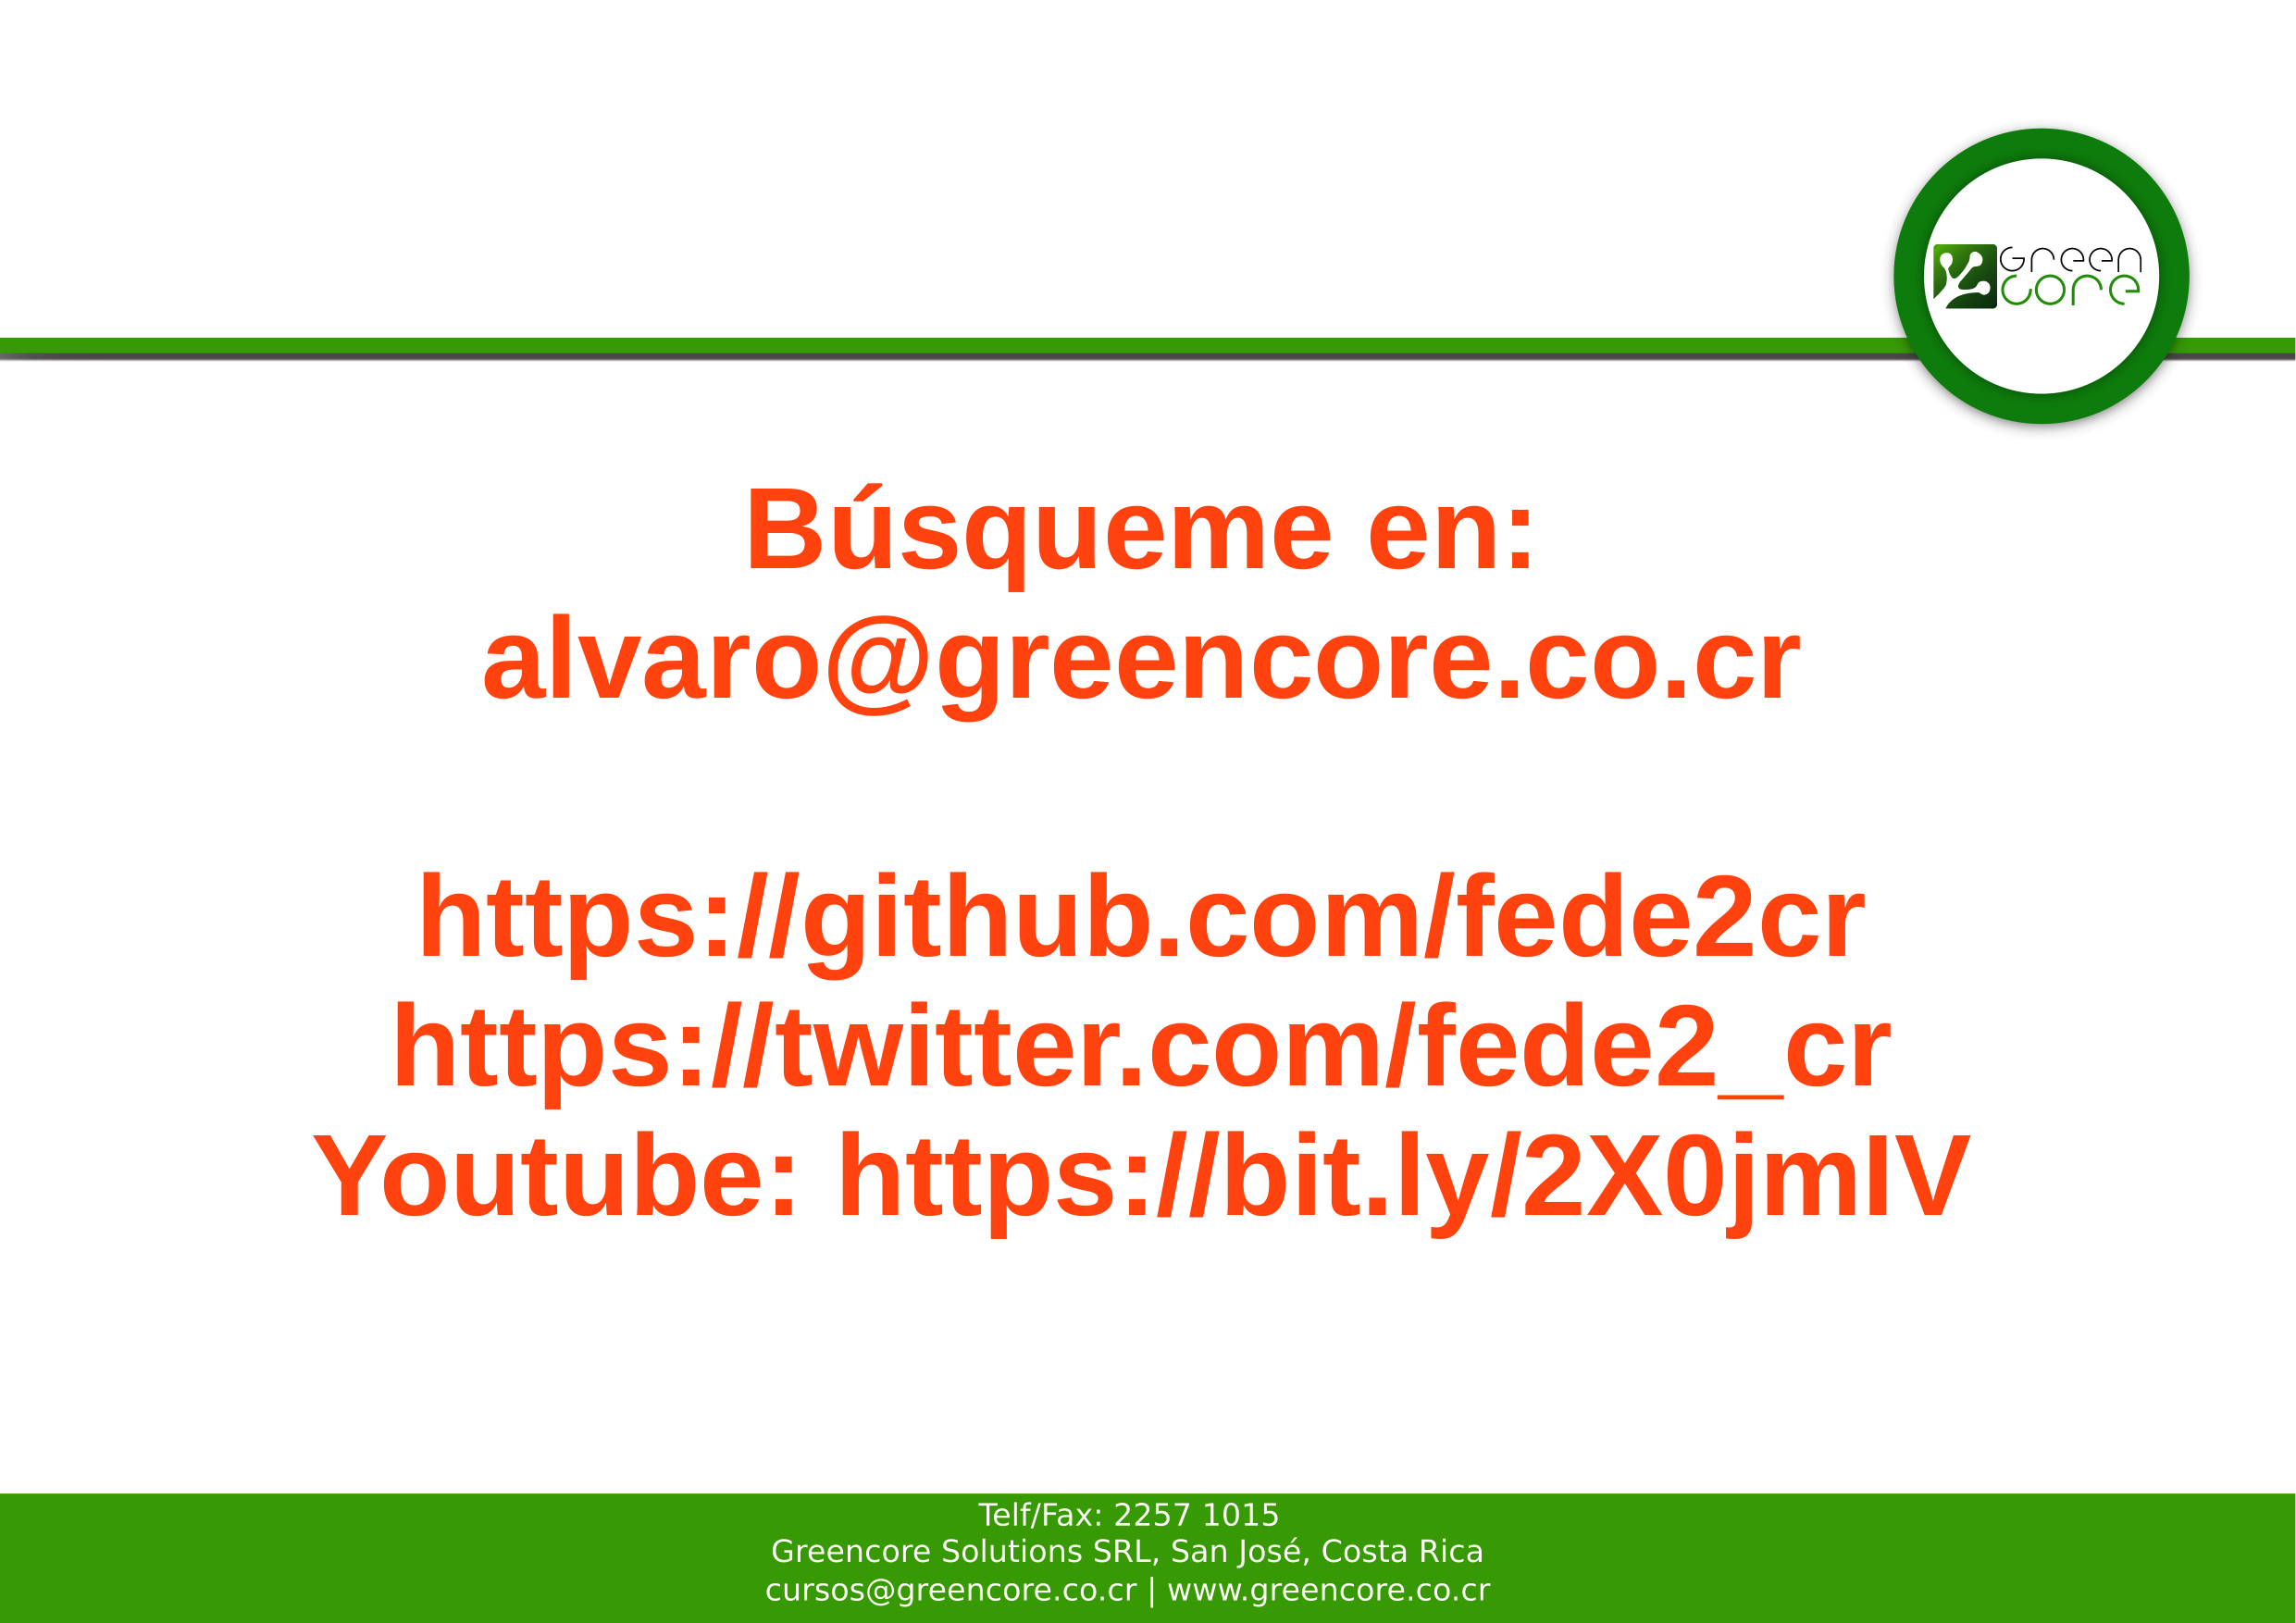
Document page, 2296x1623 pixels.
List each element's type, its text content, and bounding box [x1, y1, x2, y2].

picture [0, 0, 2296, 1623]
subtitle Búsqueme en: alvaro@greencore.co.cr https://github.com/fede2cr https://twitter.com/fede2_cr Youtube: https://bit.ly/2X0jmIV [109, 382, 2176, 1451]
